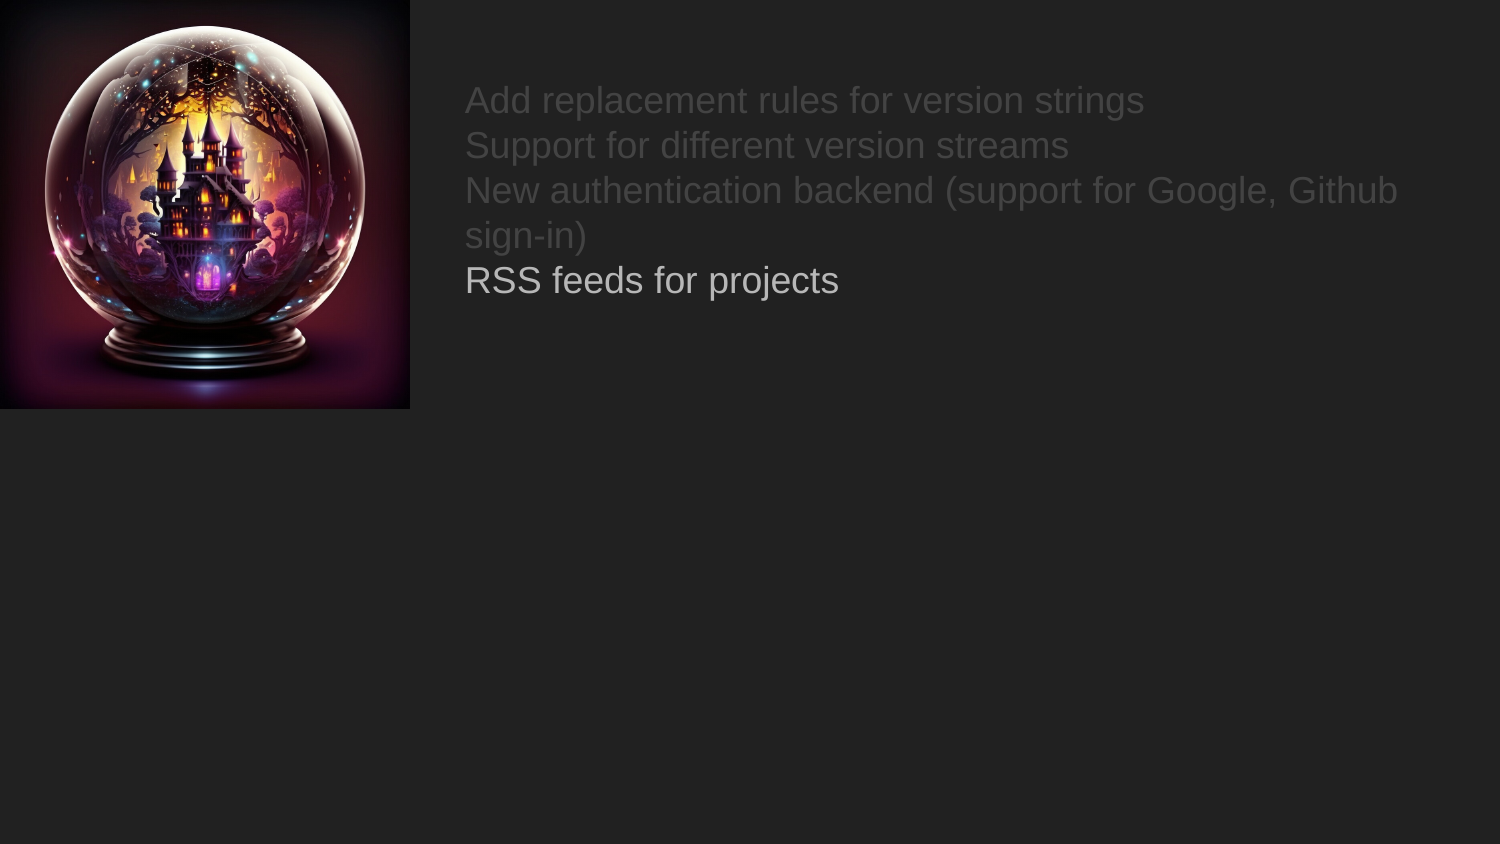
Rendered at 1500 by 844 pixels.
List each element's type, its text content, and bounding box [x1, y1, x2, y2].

text_box Add replacement rules for version strings Support for different version streams New authentication backend (support for Google, Github sign-in) RSS feeds for projects [449, 61, 1434, 796]
picture [0, 0, 410, 410]
